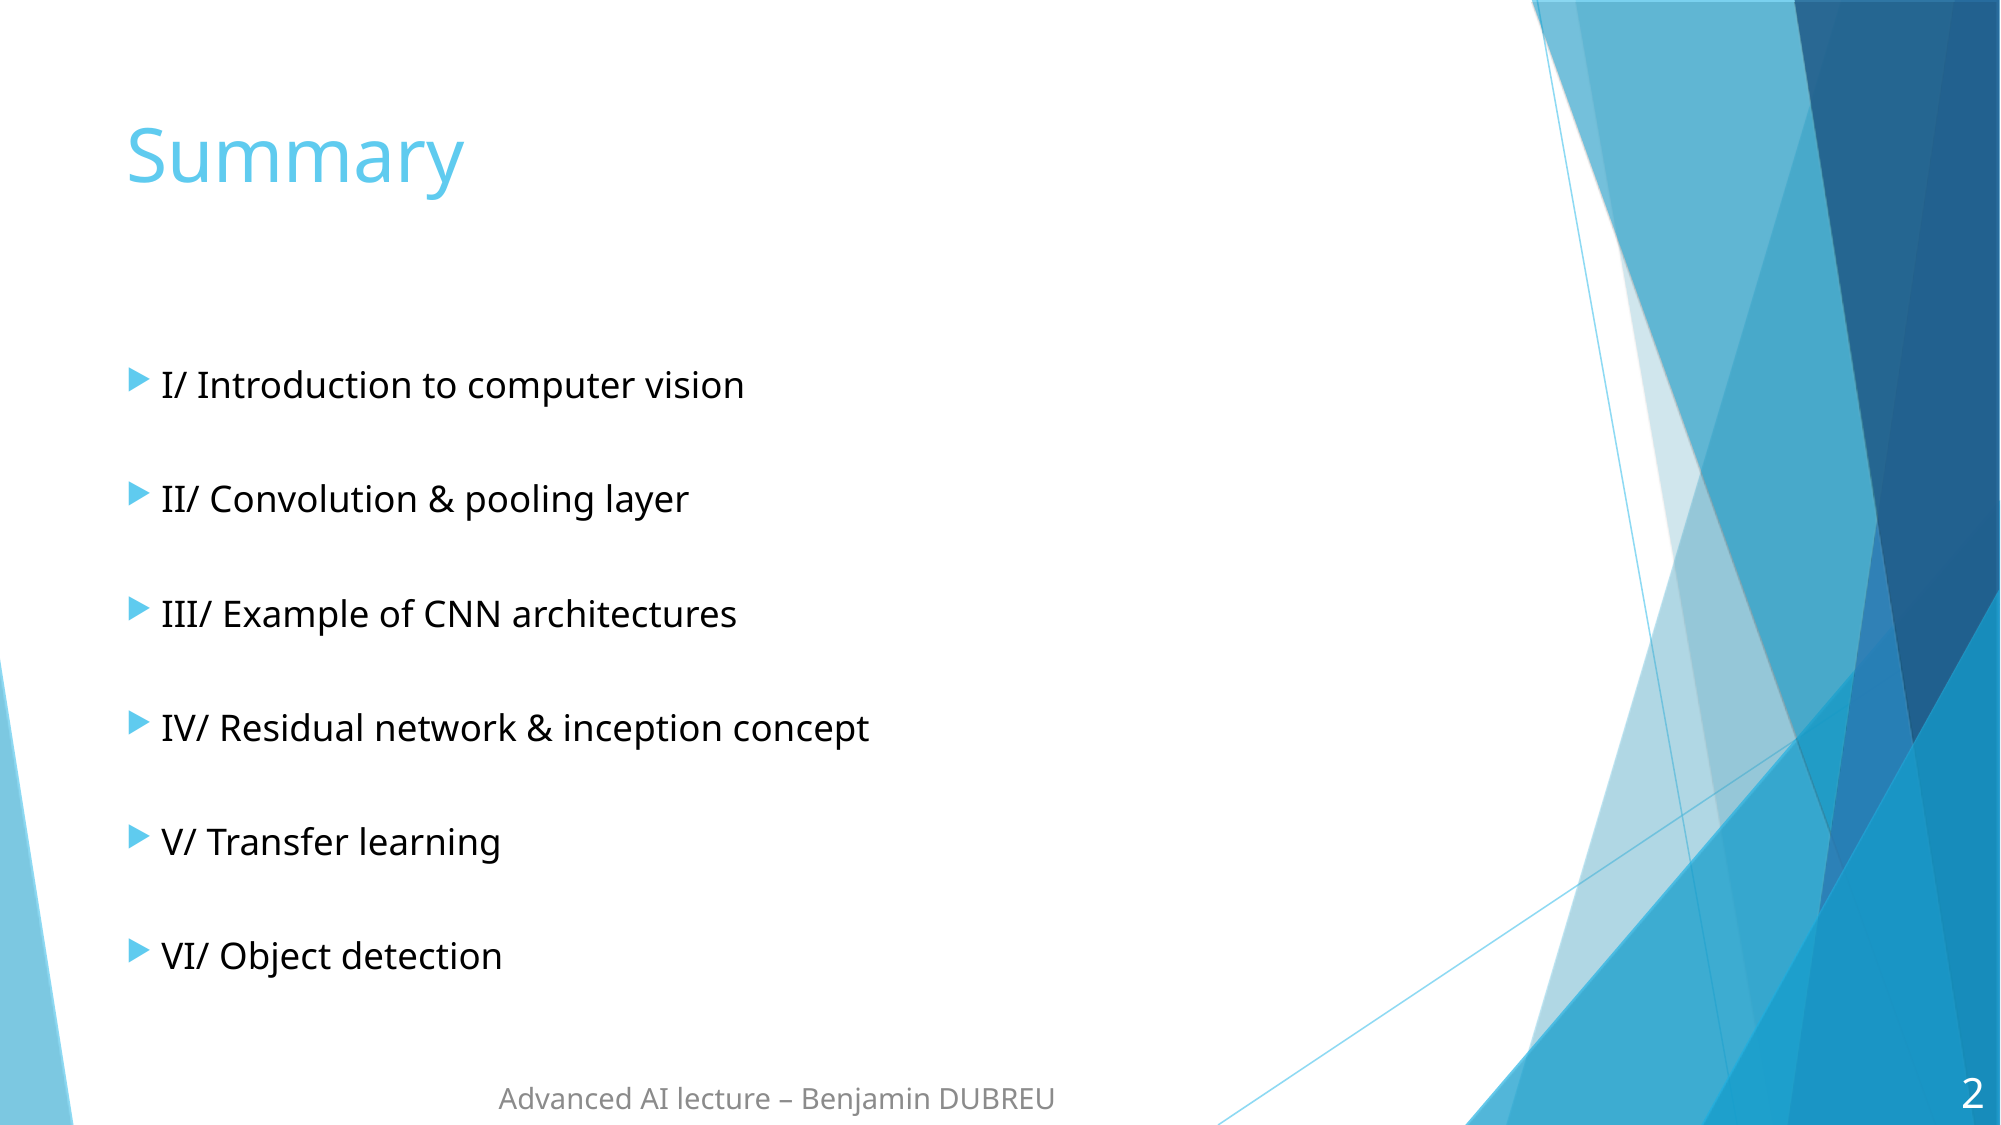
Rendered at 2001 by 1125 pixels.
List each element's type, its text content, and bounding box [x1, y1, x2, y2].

footer Advanced AI lecture – Benjamin DUBREU [483, 1067, 1517, 1125]
title Summary [111, 99, 1522, 317]
list I/ Introduction to computer vision II/ Convolution & pooling layer III/ Example of CNN architectures IV/ Residual network & inception concept V/ Transfer learning VI/ Object detection [111, 354, 1522, 992]
slide_number <number> [1887, 1065, 2000, 1125]
